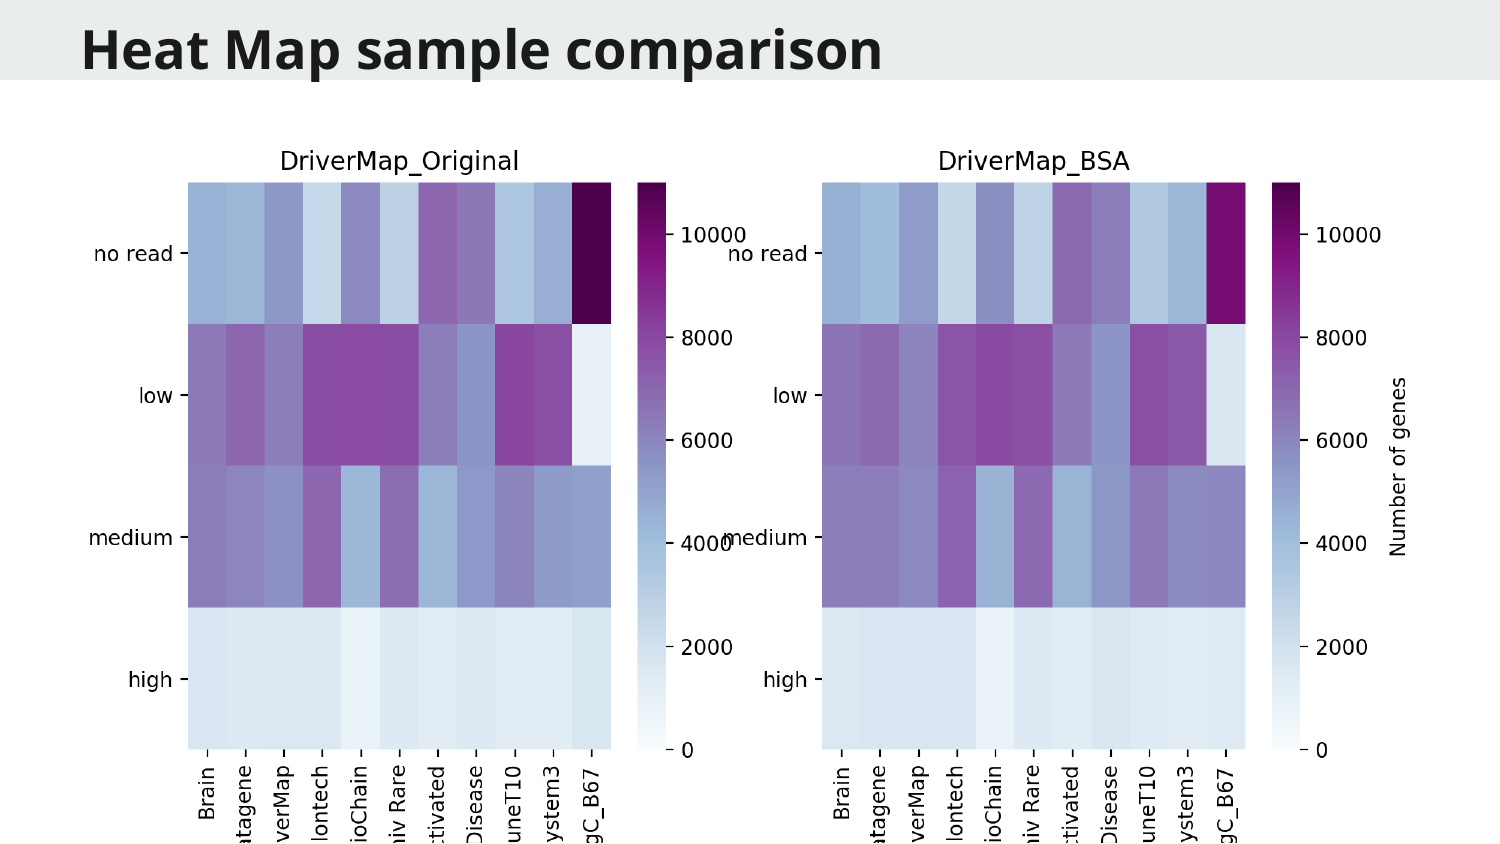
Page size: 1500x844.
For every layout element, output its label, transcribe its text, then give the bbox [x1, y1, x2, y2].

picture [0, 92, 1500, 843]
title Heat Map sample comparison [65, 0, 1327, 88]
